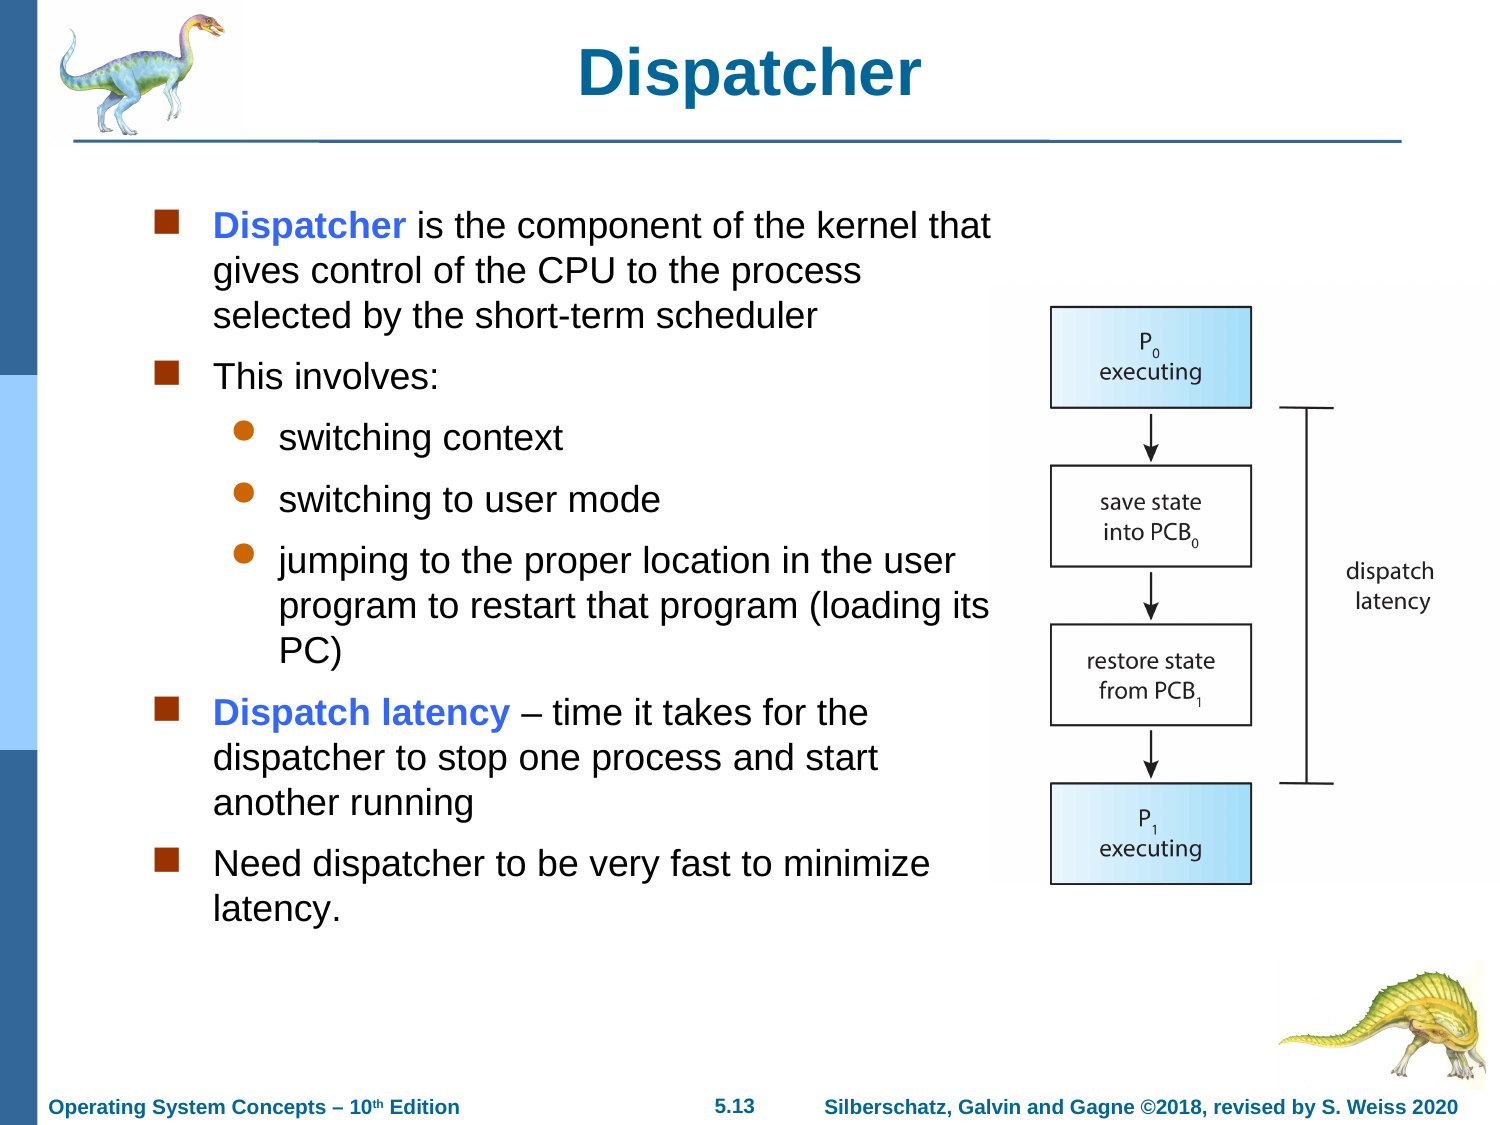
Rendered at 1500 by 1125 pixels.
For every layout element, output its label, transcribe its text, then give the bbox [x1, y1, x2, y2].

picture [1275, 959, 1486, 1090]
picture [1141, 1099, 1149, 1104]
text_box Dispatcher [75, 21, 1426, 117]
picture [46, 0, 243, 149]
picture [990, 281, 1500, 886]
text_box Dispatcher is the component of the kernel that gives control of the CPU to the process selected by the short-term scheduler This involves: switching context switching to user mode jumping to the proper location in the user program to restart that program (loading its PC) Dispatch latency – time it takes for the dispatcher to stop one process and start another running Need dispatcher to be very fast to minimize latency. [142, 193, 1019, 929]
